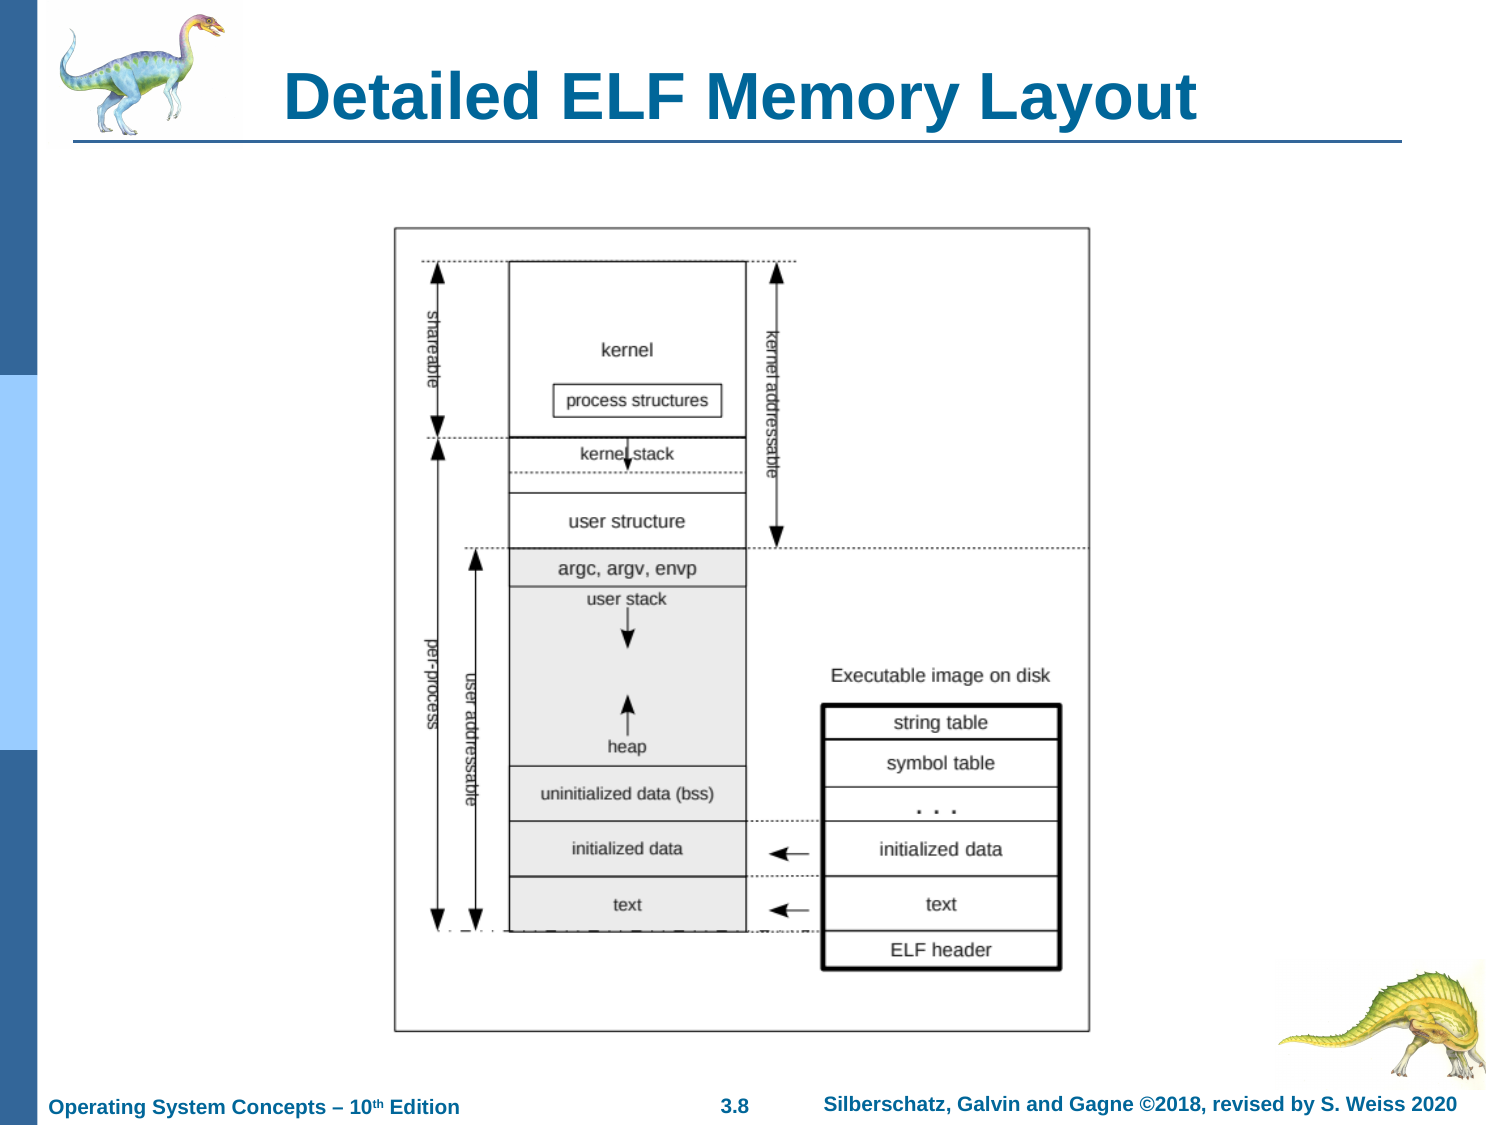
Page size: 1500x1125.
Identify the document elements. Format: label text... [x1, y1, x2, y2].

picture [46, 0, 243, 149]
title Detailed ELF Memory Layout [75, 45, 1426, 141]
picture [1275, 959, 1486, 1090]
picture [300, 154, 1178, 1111]
